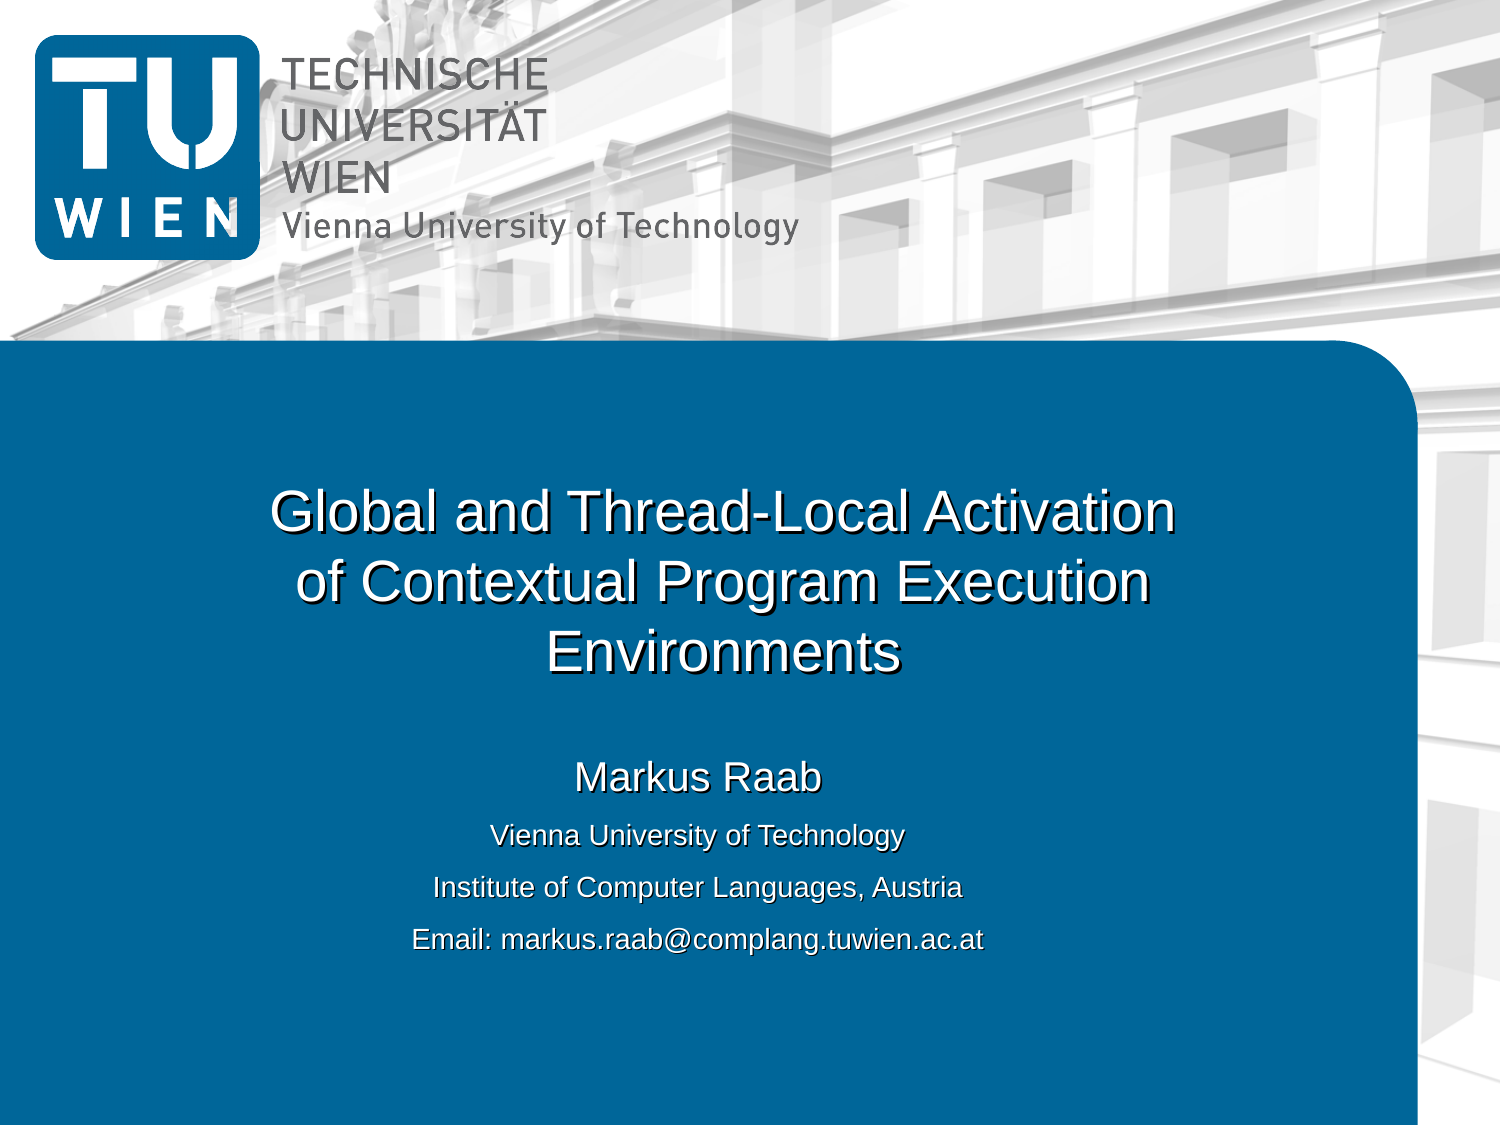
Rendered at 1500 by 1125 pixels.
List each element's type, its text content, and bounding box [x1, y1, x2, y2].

subtitle Markus Raab Vienna University of Technology Institute of Computer Languages, Austria Email: markus.raab@complang.tuwien.ac.at [411, 750, 1028, 955]
title Global and Thread-Local Activation of Contextual Program Execution Environments [269, 473, 1278, 749]
picture [0, 0, 1500, 1125]
